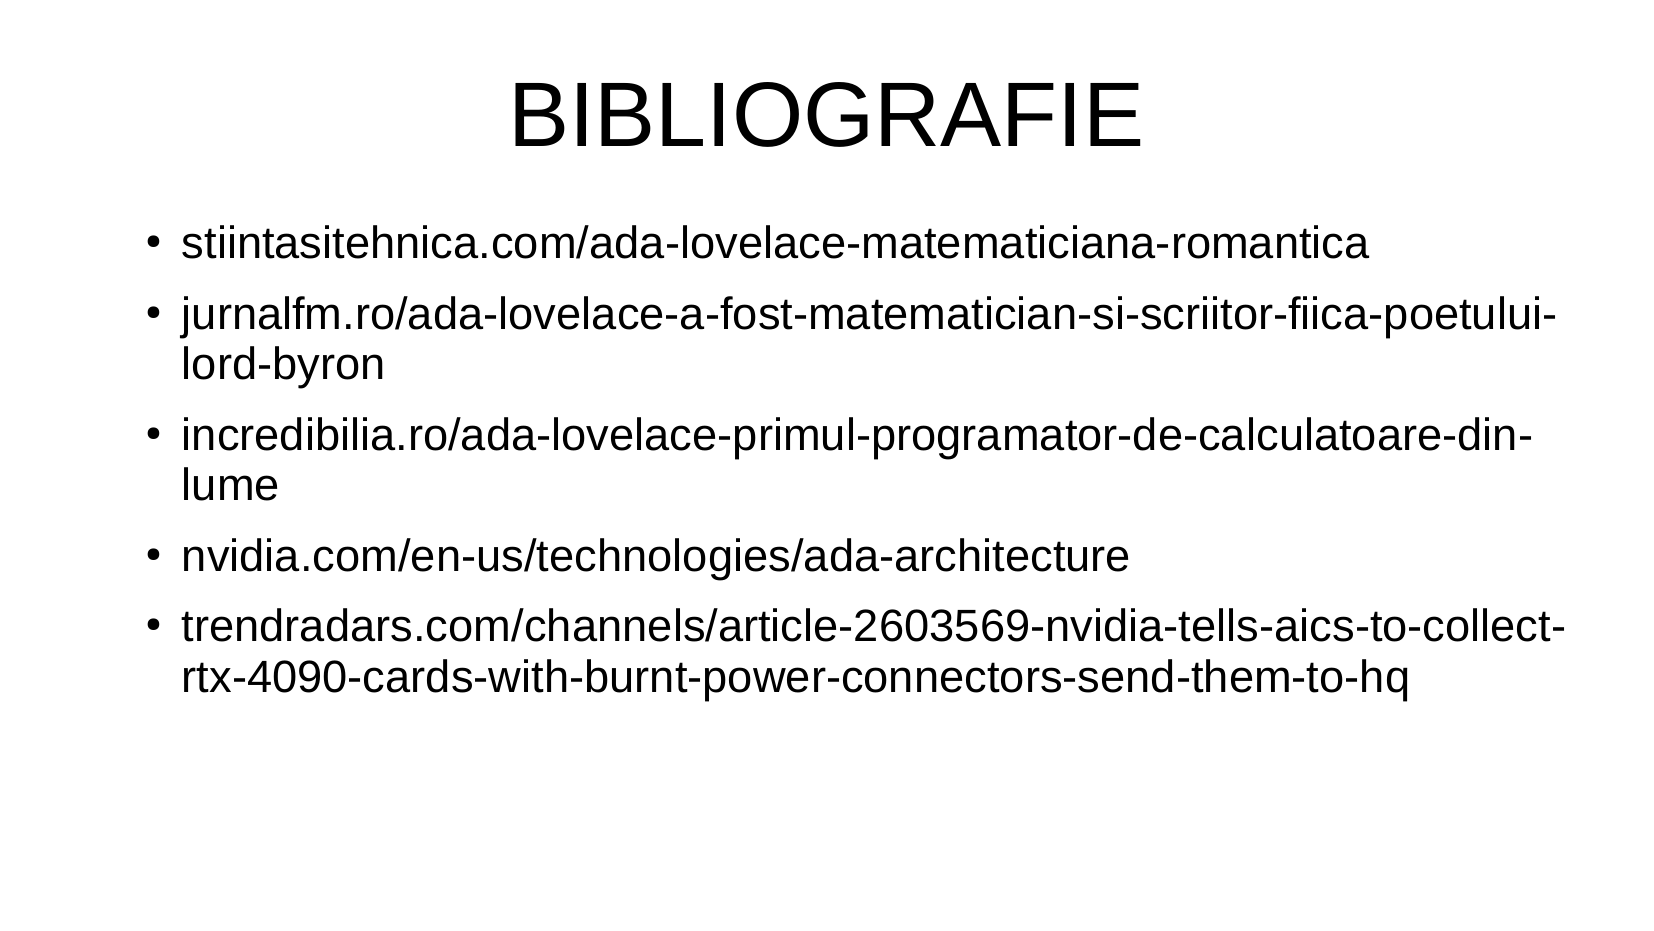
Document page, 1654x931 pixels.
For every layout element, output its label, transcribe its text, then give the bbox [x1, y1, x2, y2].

title BIBLIOGRAFIE [82, 37, 1571, 193]
list stiintasitehnica.com/ada-lovelace-matematiciana-romantica jurnalfm.ro/ada-lovelace-a-fost-matematician-si-scriitor-fiica-poetului-lord-byron incredibilia.ro/ada-lovelace-primul-programator-de-calculatoare-din-lume nvidia.com/en-us/technologies/ada-architecture trendradars.com/channels/article-2603569-nvidia-tells-aics-to-collect-rtx-4090-cards-with-burnt-power-connectors-send-them-to-hq [82, 217, 1571, 758]
